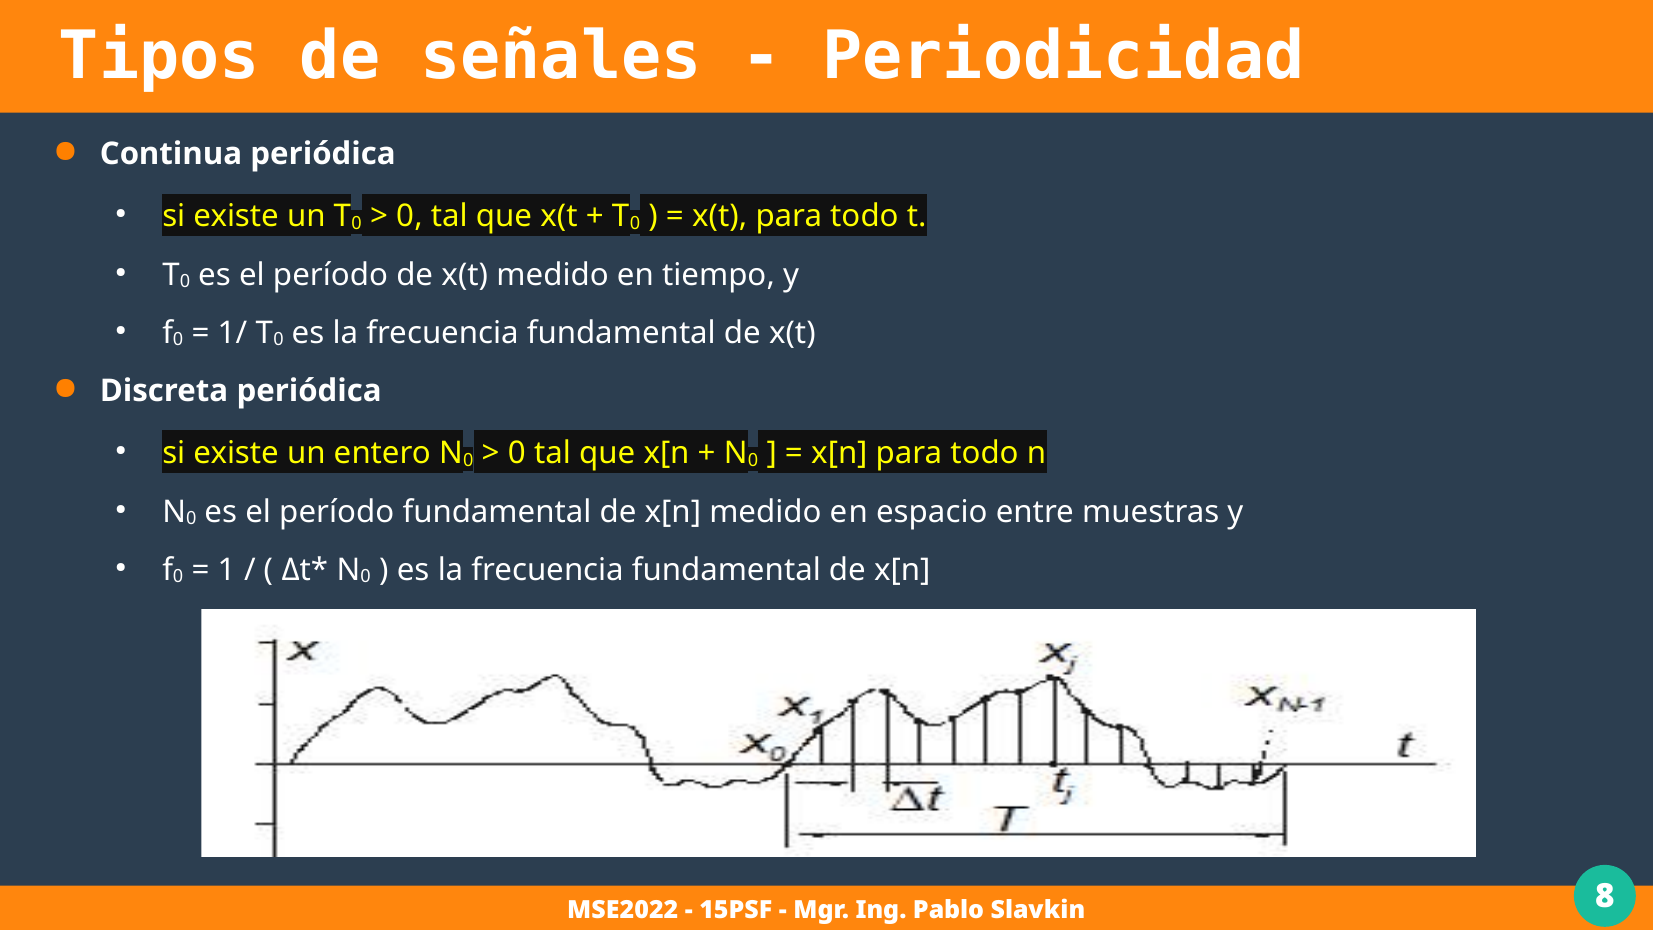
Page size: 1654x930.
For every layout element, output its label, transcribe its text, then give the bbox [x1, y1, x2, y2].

picture [201, 609, 1476, 857]
title Tipos de señales - Periodicidad [58, 16, 1594, 131]
list Continua periódica si existe un T0 > 0, tal que x(t + T0 ) = x(t), para todo t. T0 es el período de x(t) medido en tiempo, y f0 = 1/ T0 es la frecuencia fundamental de x(t) Discreta periódica si existe un entero N0 > 0 tal que x[n + N0 ] = x[n] para todo n N0 es el período fundamental de x[n] medido en espacio entre muestras y f0 = 1 / ( Δt* N0 ) es la frecuencia fundamental de x[n] [37, 131, 1607, 592]
